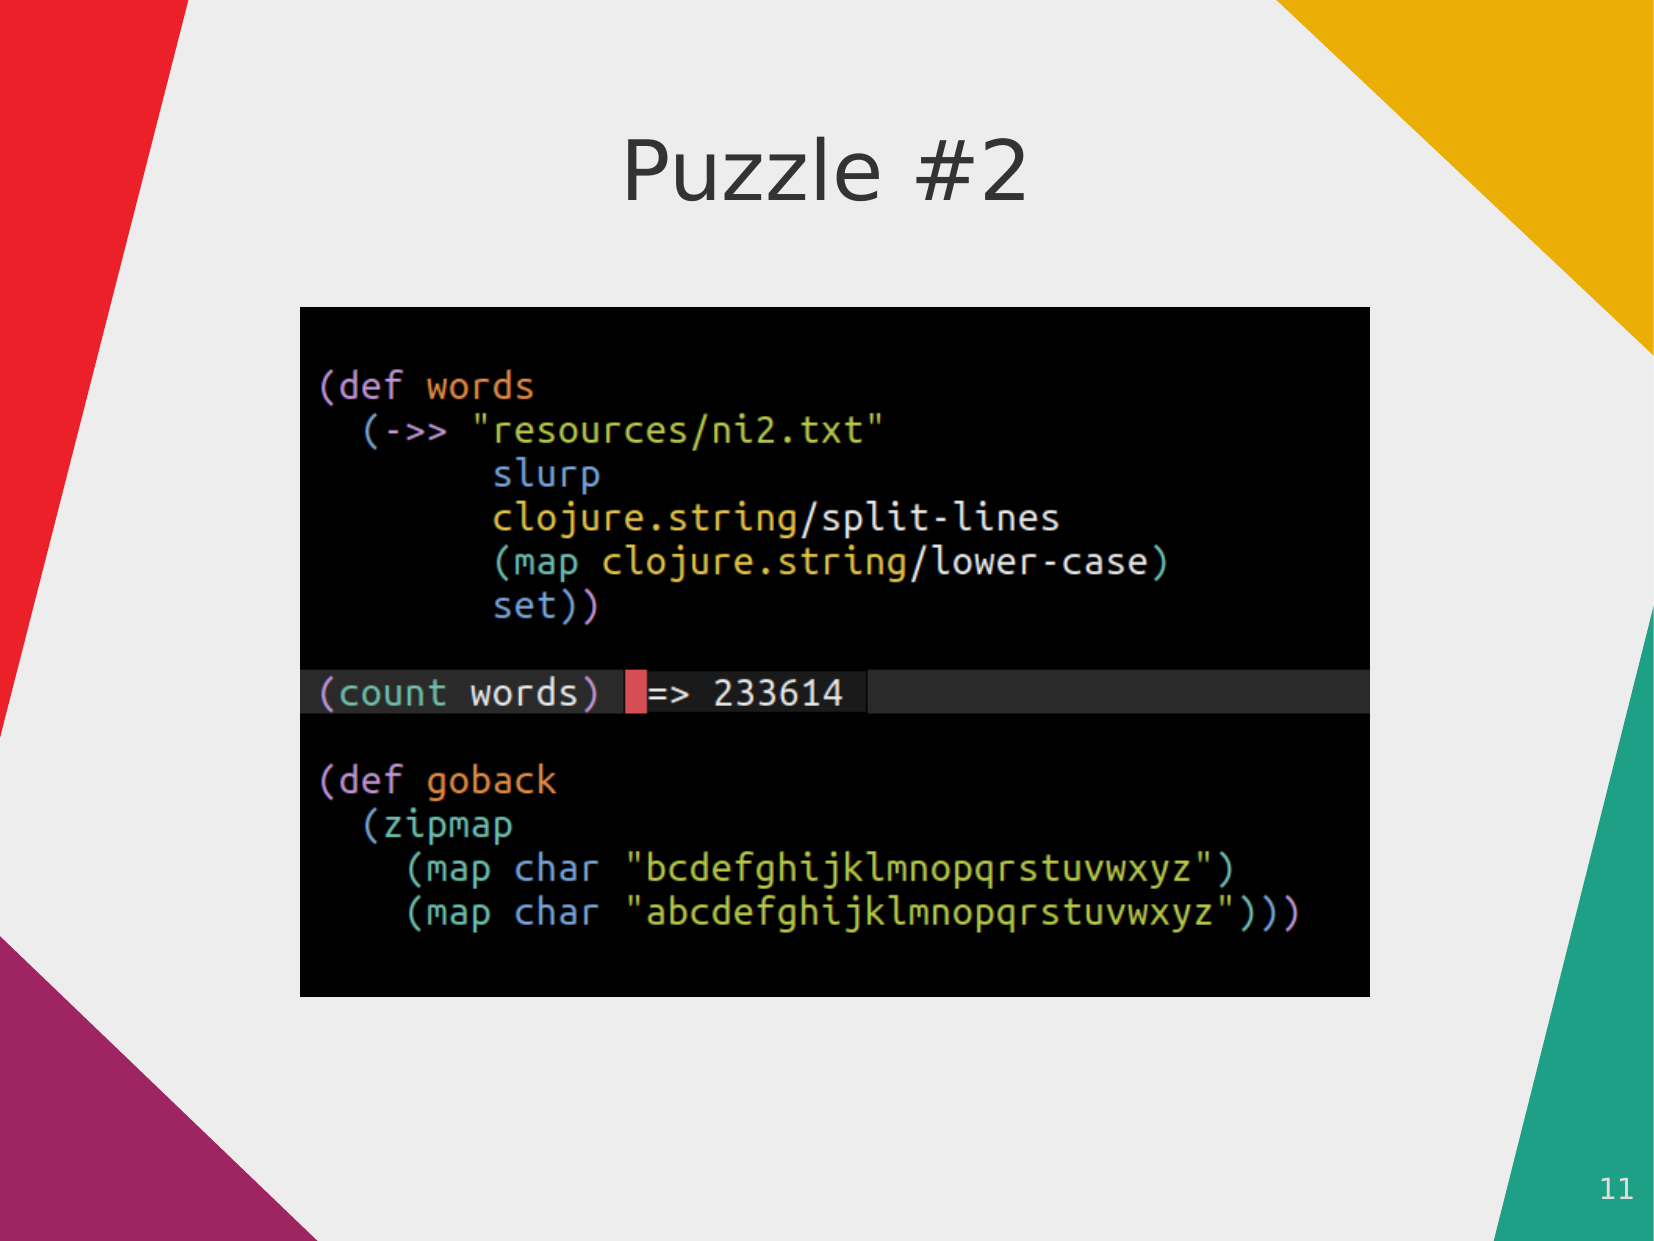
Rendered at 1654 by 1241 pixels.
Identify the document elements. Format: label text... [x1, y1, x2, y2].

title Puzzle #2 [114, 73, 1539, 271]
picture [300, 307, 1370, 997]
list [114, 302, 1539, 1033]
